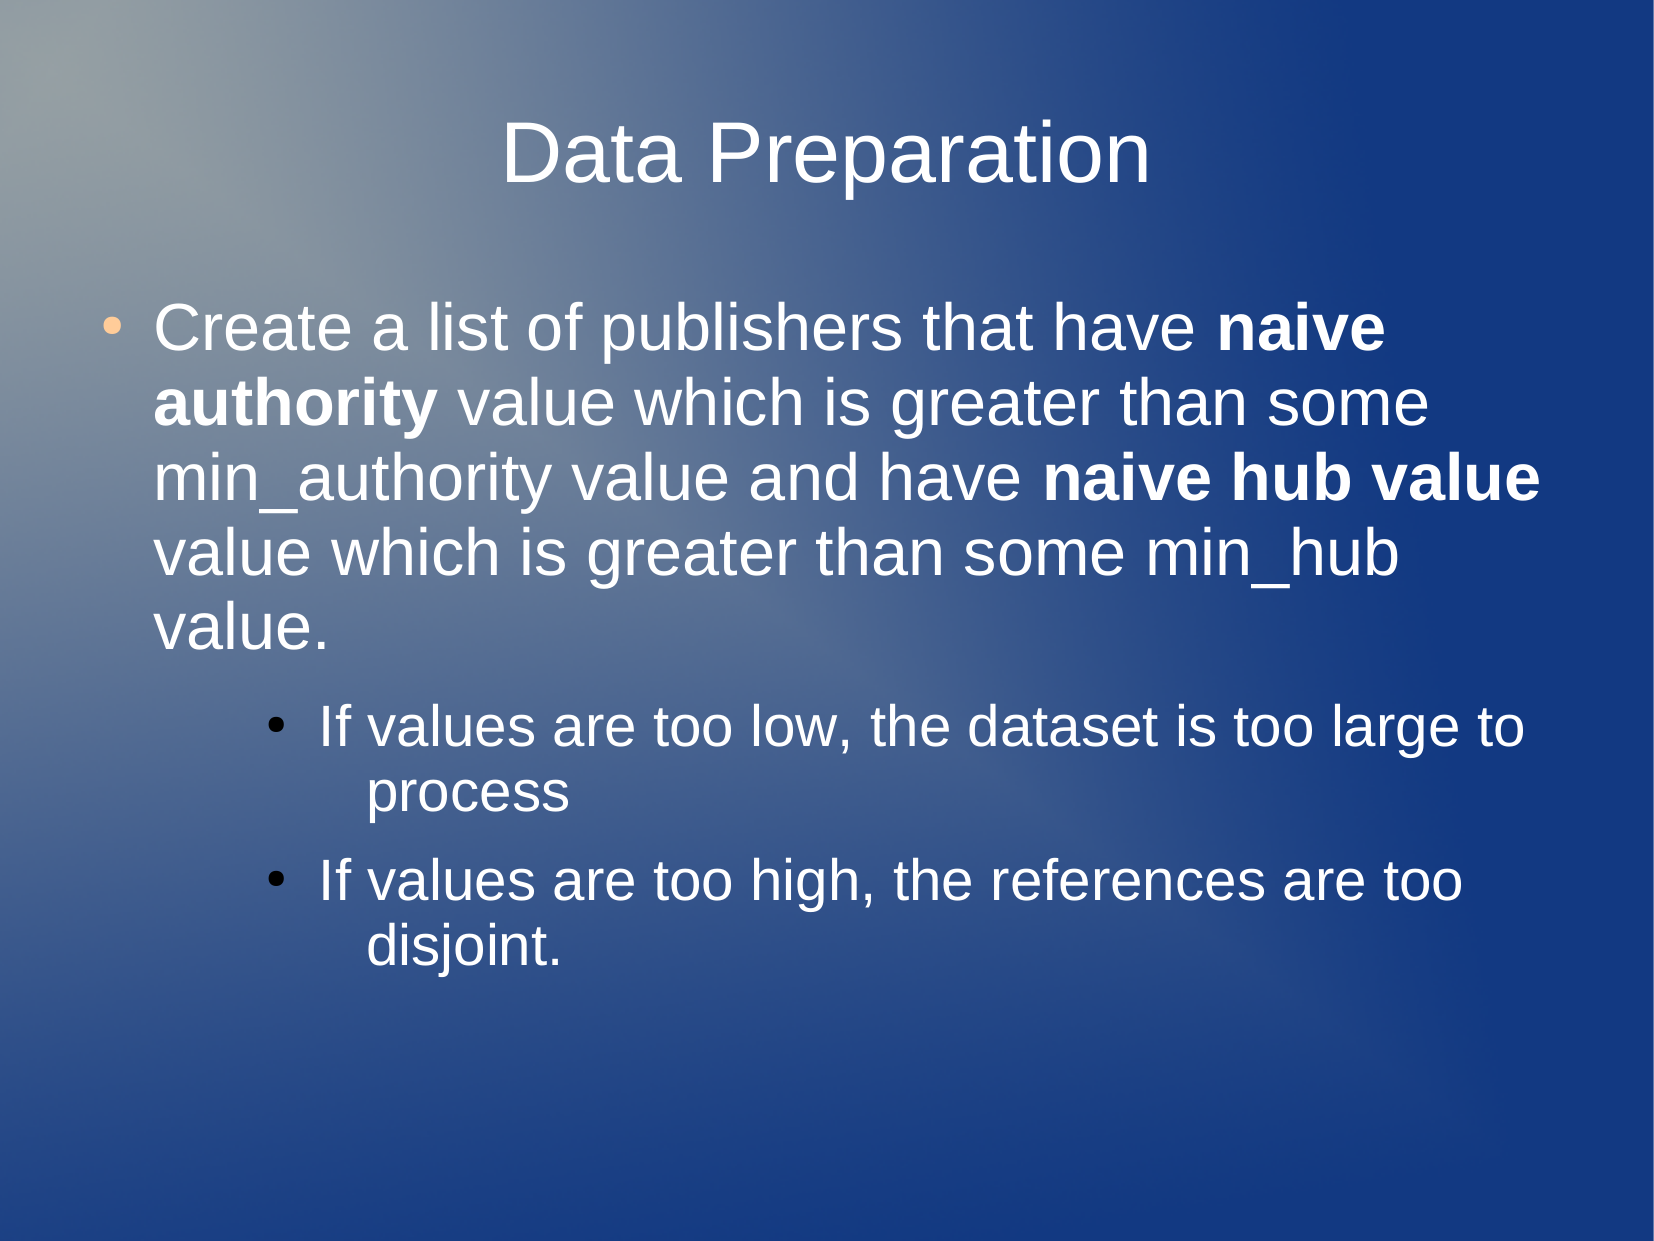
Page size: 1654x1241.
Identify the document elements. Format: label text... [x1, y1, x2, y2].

picture [0, 0, 1654, 1241]
title Data Preparation [82, 49, 1571, 257]
list Create a list of publishers that have naive authority value which is greater than some min_authority value and have naive hub value value which is greater than some min_hub value. If values are too low, the dataset is too large to process If values are too high, the references are too disjoint. [82, 290, 1571, 1109]
